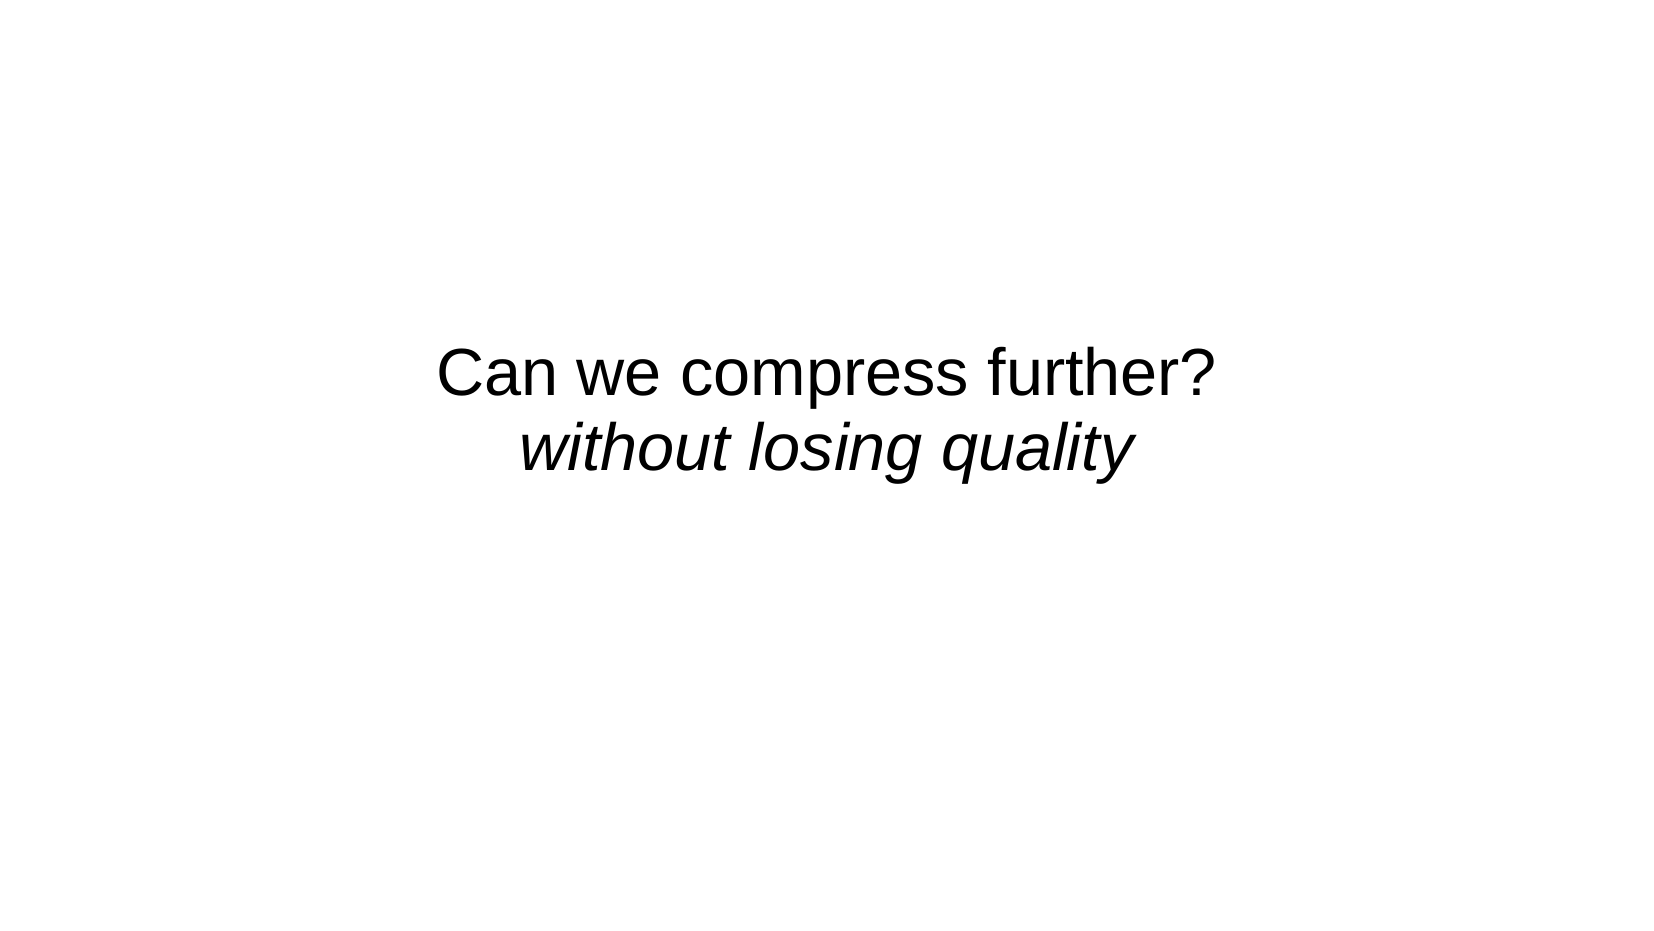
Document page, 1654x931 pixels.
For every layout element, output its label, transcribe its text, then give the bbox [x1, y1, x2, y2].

title Can we compress further? without losing quality [82, 332, 1571, 488]
